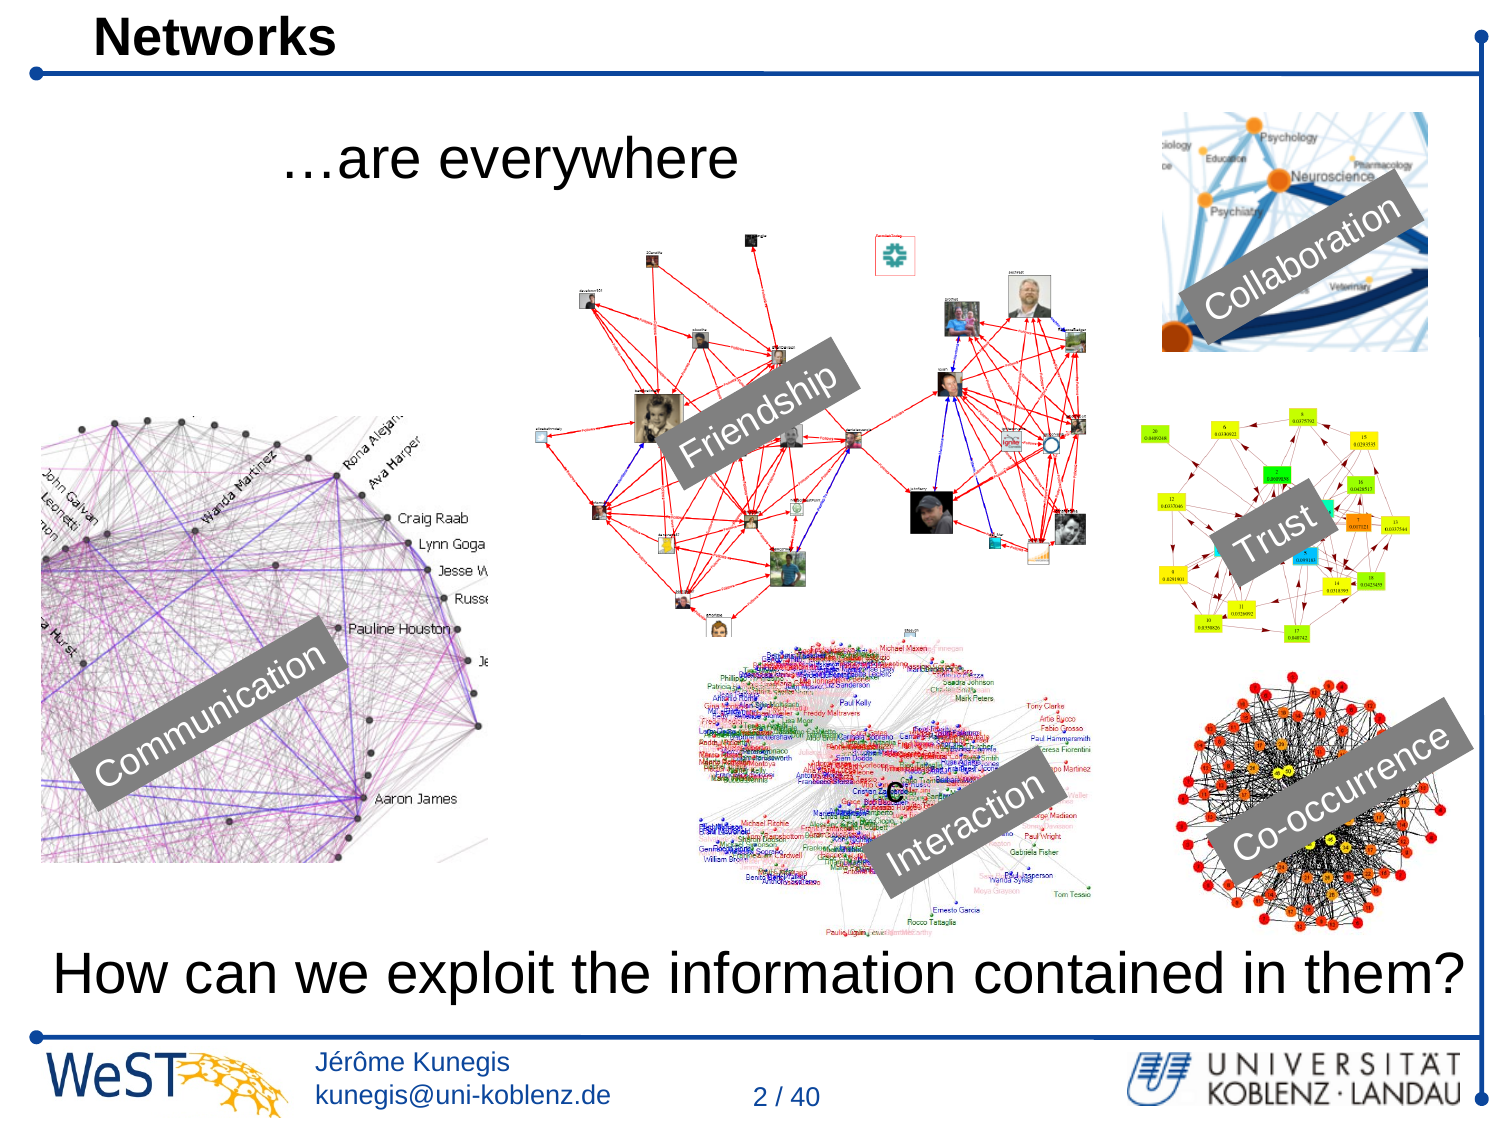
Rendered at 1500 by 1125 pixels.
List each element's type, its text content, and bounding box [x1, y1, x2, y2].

text_box Communication [68, 615, 349, 812]
text_box Networks [78, 0, 1463, 74]
picture [41, 1046, 302, 1118]
text_box Co-occurrence [1205, 696, 1474, 887]
text_box Friendship [654, 336, 861, 491]
text_box Interaction [860, 745, 1068, 900]
picture [1146, 670, 1476, 940]
text_box …are everywhere How can we exploit the information contained in them? [37, 112, 1500, 1028]
picture [1127, 1052, 1460, 1106]
text_box c [696, 637, 1094, 938]
picture [1162, 112, 1428, 352]
text_box Collaboration [1178, 168, 1425, 346]
picture [41, 416, 488, 863]
text_box Trust [1209, 478, 1339, 588]
picture [1125, 390, 1426, 661]
picture [533, 231, 1088, 647]
